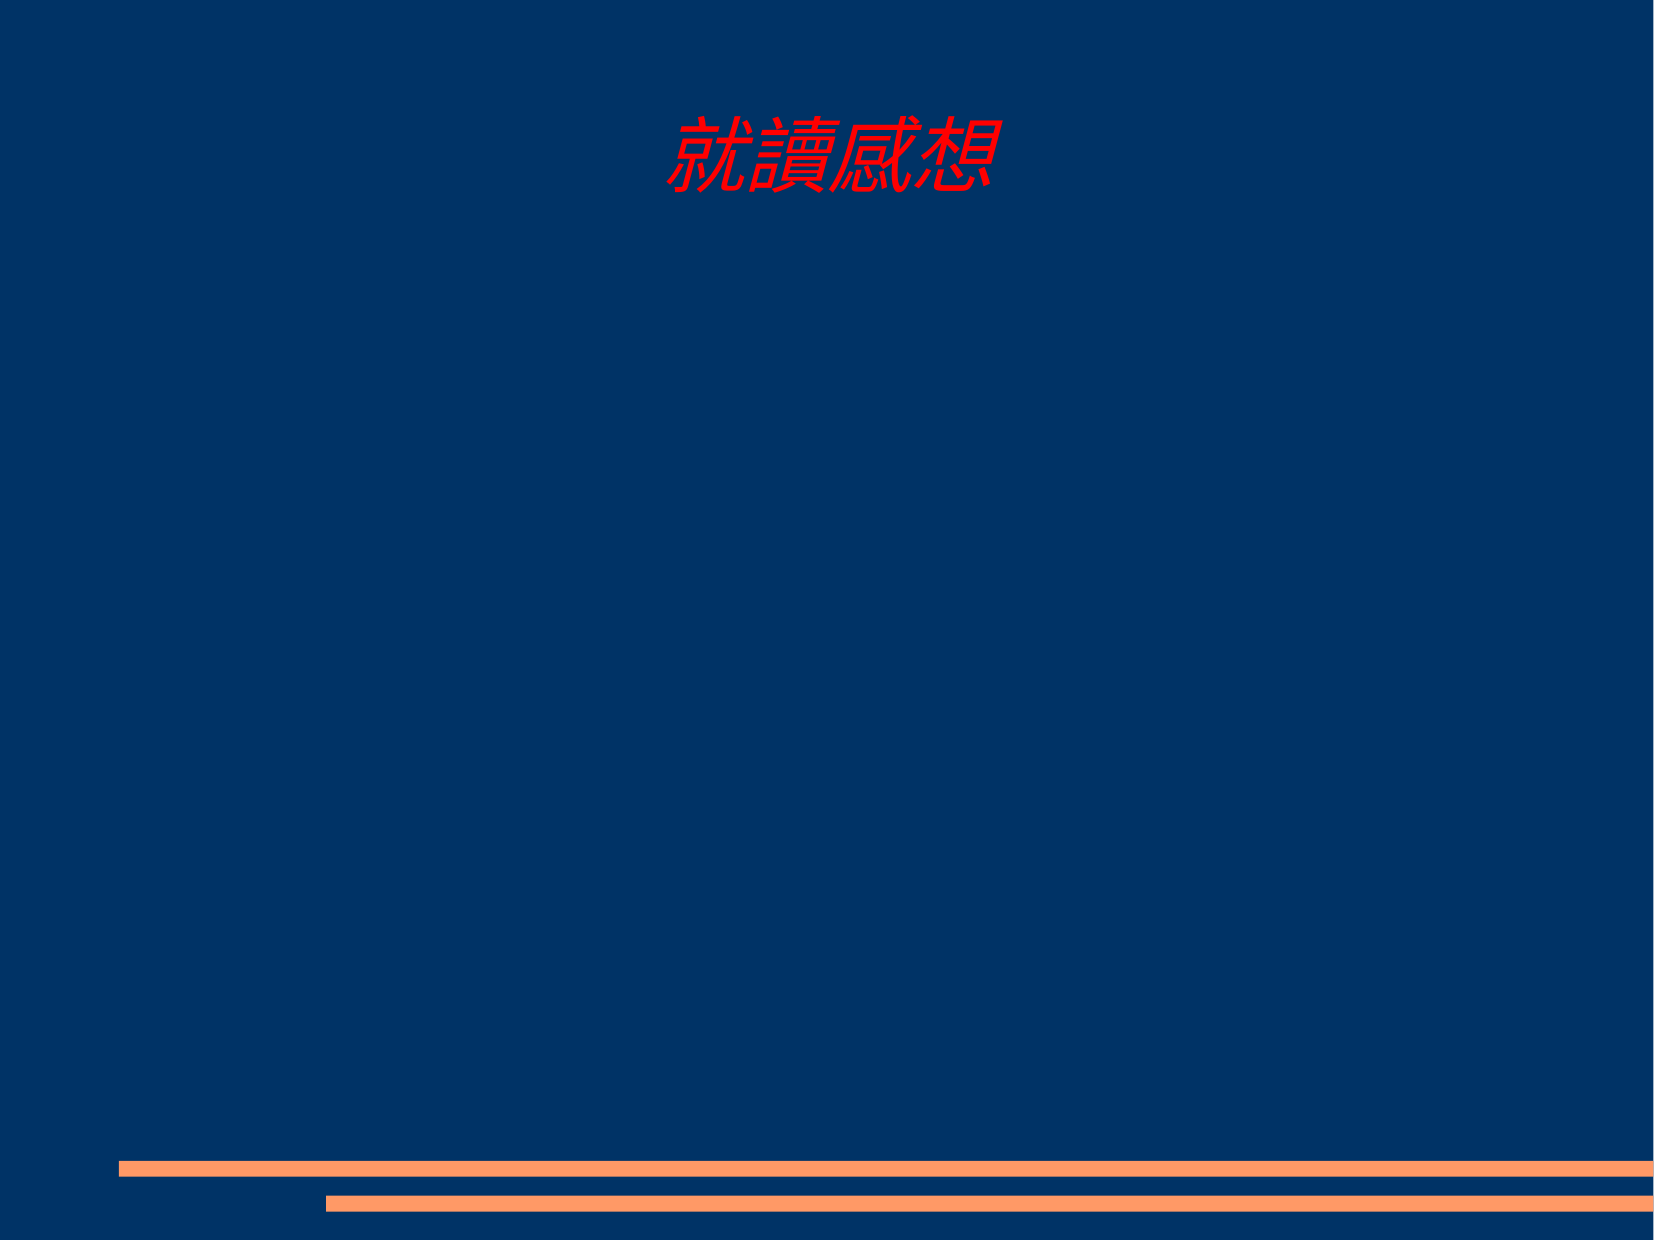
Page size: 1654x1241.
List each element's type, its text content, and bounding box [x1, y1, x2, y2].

title 就讀感想 [121, 46, 1534, 254]
